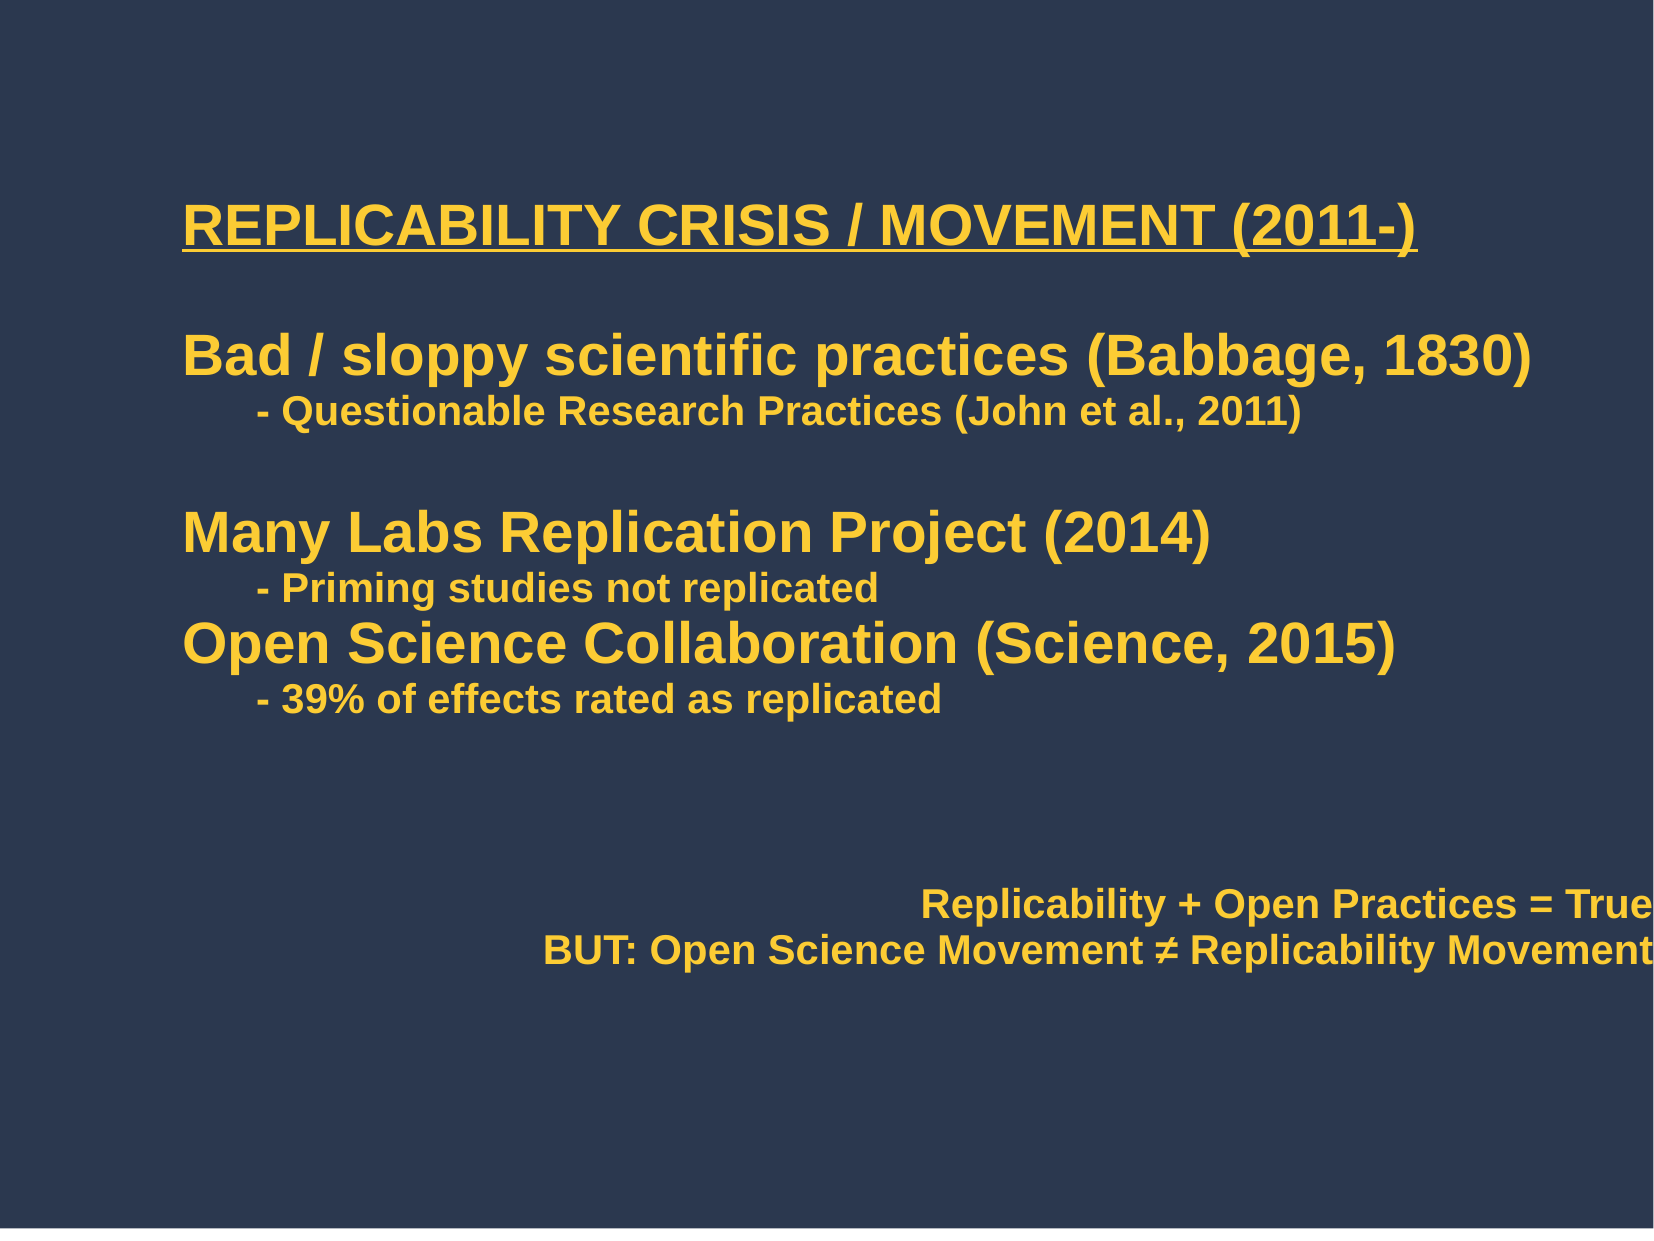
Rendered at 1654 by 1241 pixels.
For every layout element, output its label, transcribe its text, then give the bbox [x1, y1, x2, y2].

text_box REPLICABILITY CRISIS / MOVEMENT (2011-) Bad / sloppy scientific practices (Babbage, 1830) - Questionable Research Practices (John et al., 2011) Many Labs Replication Project (2014) - Priming studies not replicated Open Science Collaboration (Science, 2015) - 39% of effects rated as replicated Replicability + Open Practices = True BUT: Open Science Movement ≠ Replicability Movement [0, 0, 1654, 1229]
